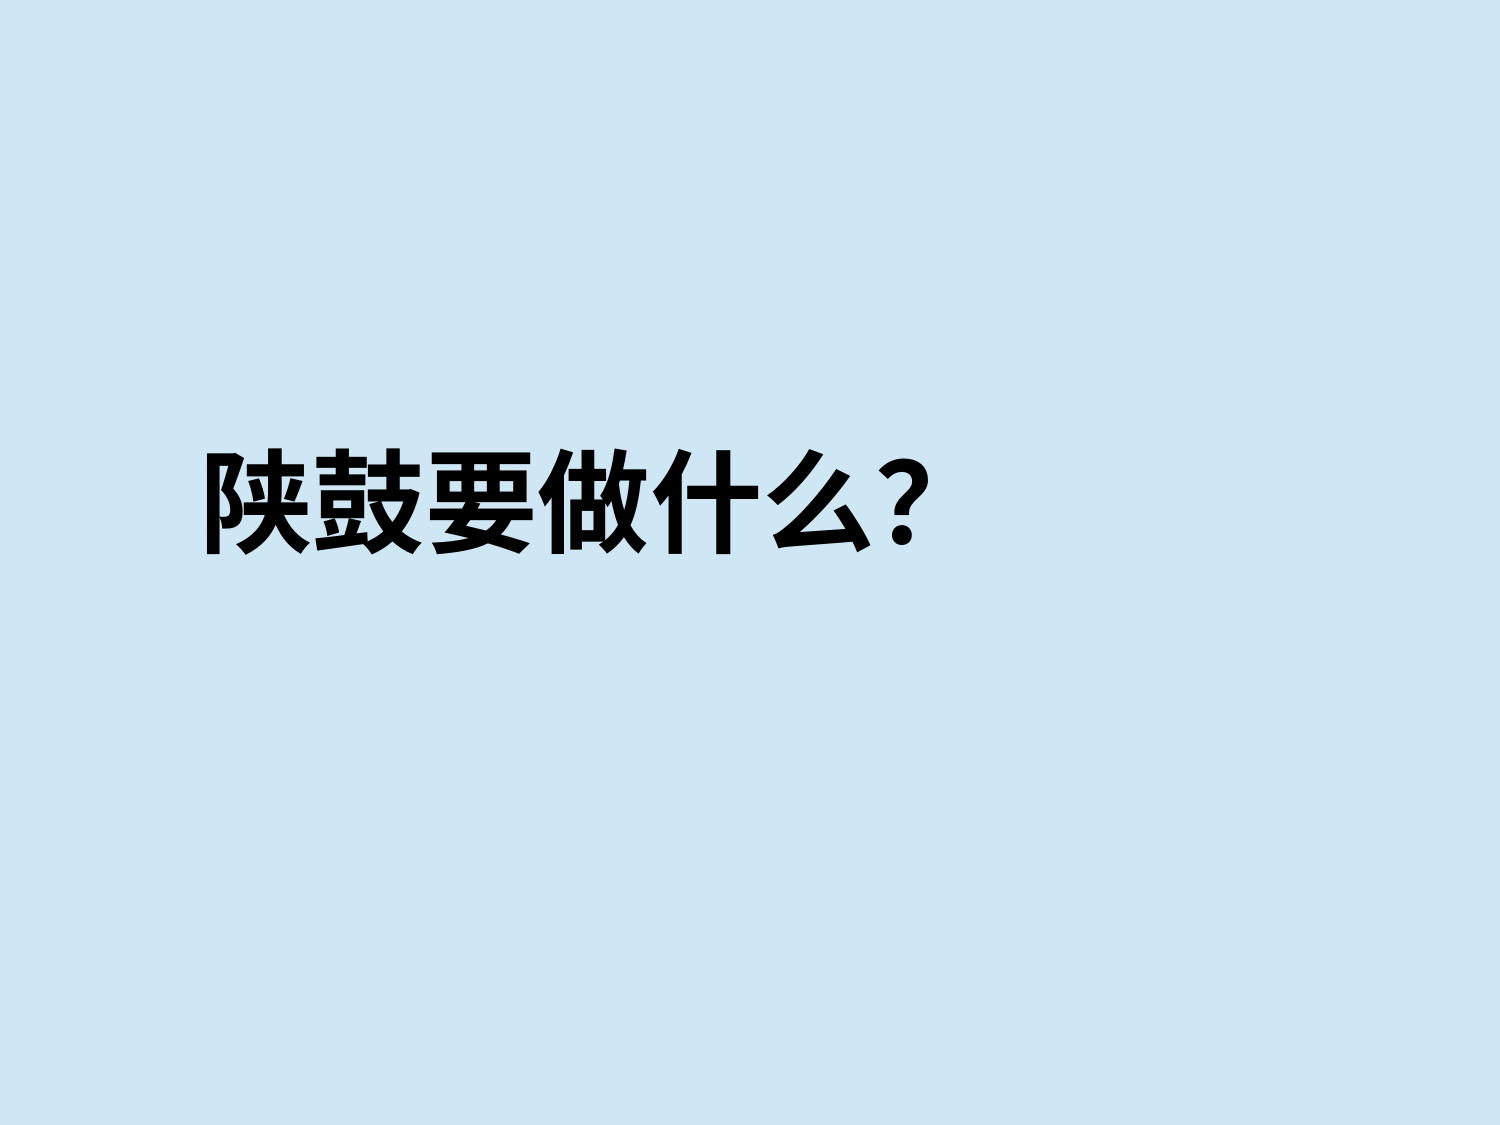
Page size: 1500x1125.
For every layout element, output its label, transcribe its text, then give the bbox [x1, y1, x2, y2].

text_box 陕鼓要做什么？ [185, 424, 1391, 575]
